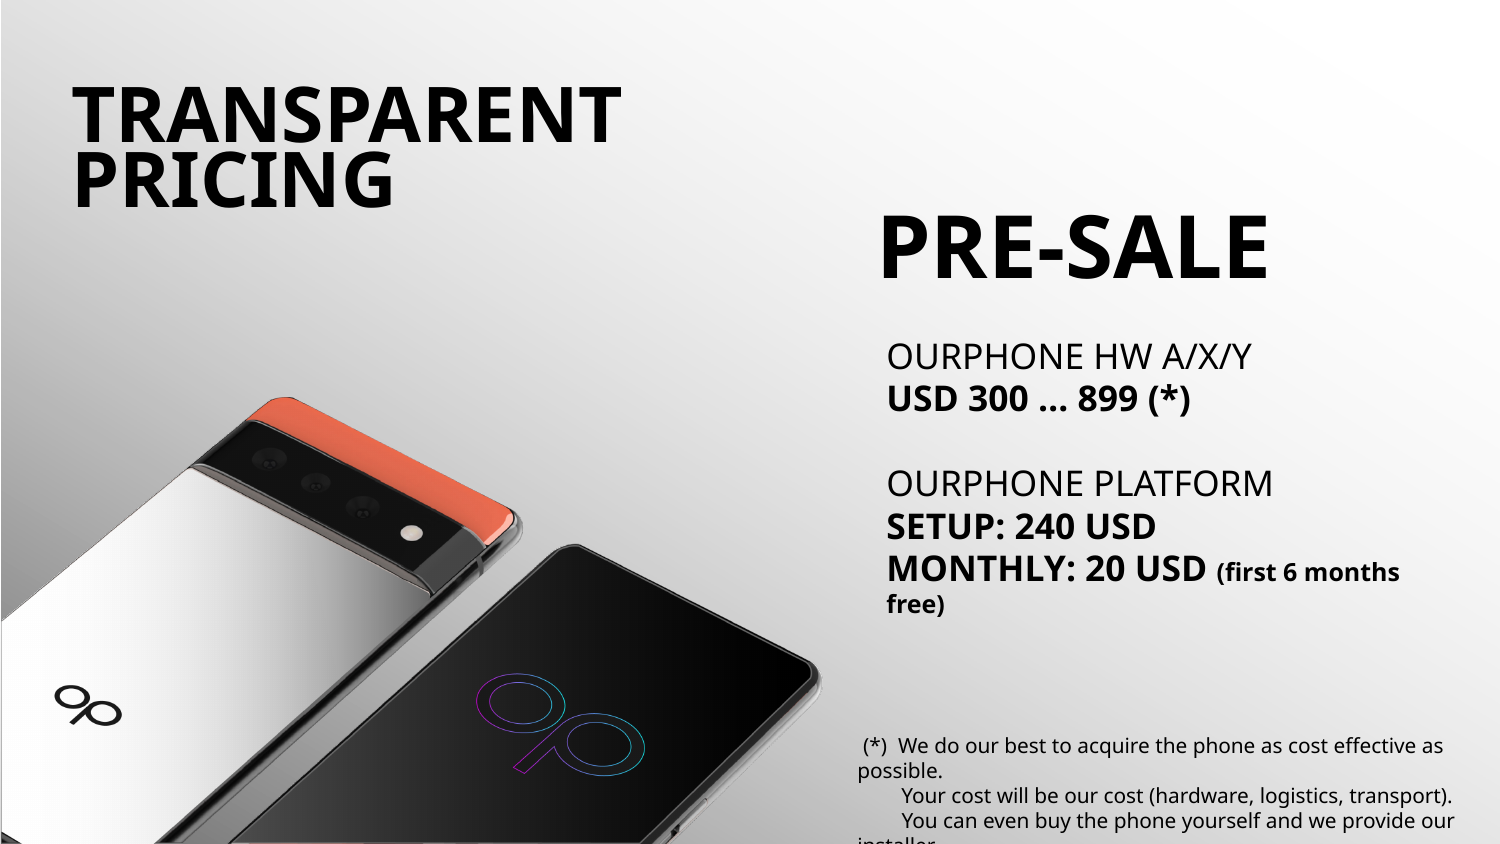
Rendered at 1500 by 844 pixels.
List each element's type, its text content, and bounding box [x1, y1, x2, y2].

text_box (*) We do our best to acquire the phone as cost effective as possible. Your cost will be our cost (hardware, logistics, transport). You can even buy the phone yourself and we provide our installer. [842, 717, 1486, 844]
text_box TRANSPARENT PRICING [56, 75, 880, 248]
text_box OURPHONE HW A/X/Y USD 300 … 899 (*) OURPHONE PLATFORM SETUP: 240 USD MONTHLY: 20 USD (first 6 months free) [871, 318, 1449, 436]
picture [0, 0, 1500, 844]
text_box PRE-SALE [861, 197, 1408, 369]
